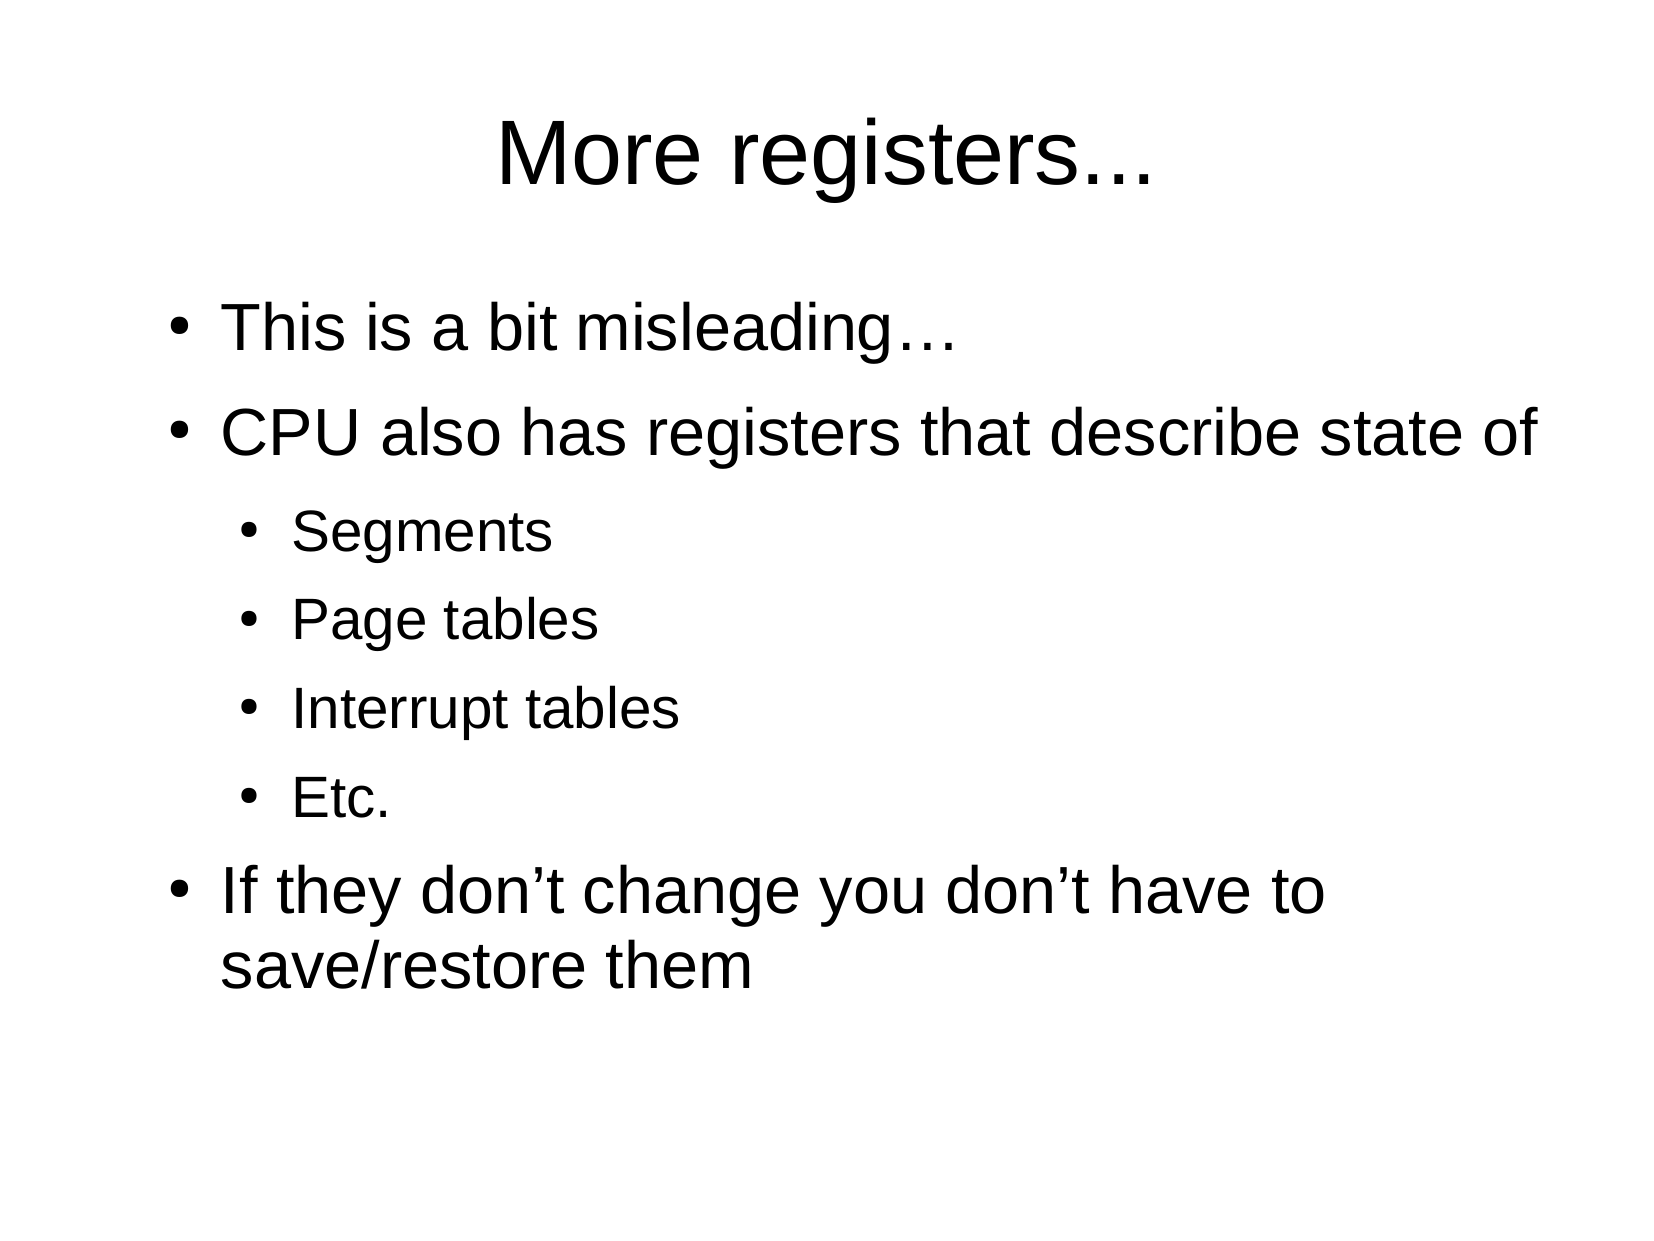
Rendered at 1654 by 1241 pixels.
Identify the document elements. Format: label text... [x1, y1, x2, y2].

list This is a bit misleading… CPU also has registers that describe state of Segments Page tables Interrupt tables Etc. If they don’t change you don’t have to save/restore them [150, 290, 1572, 1010]
title More registers... [82, 49, 1571, 257]
